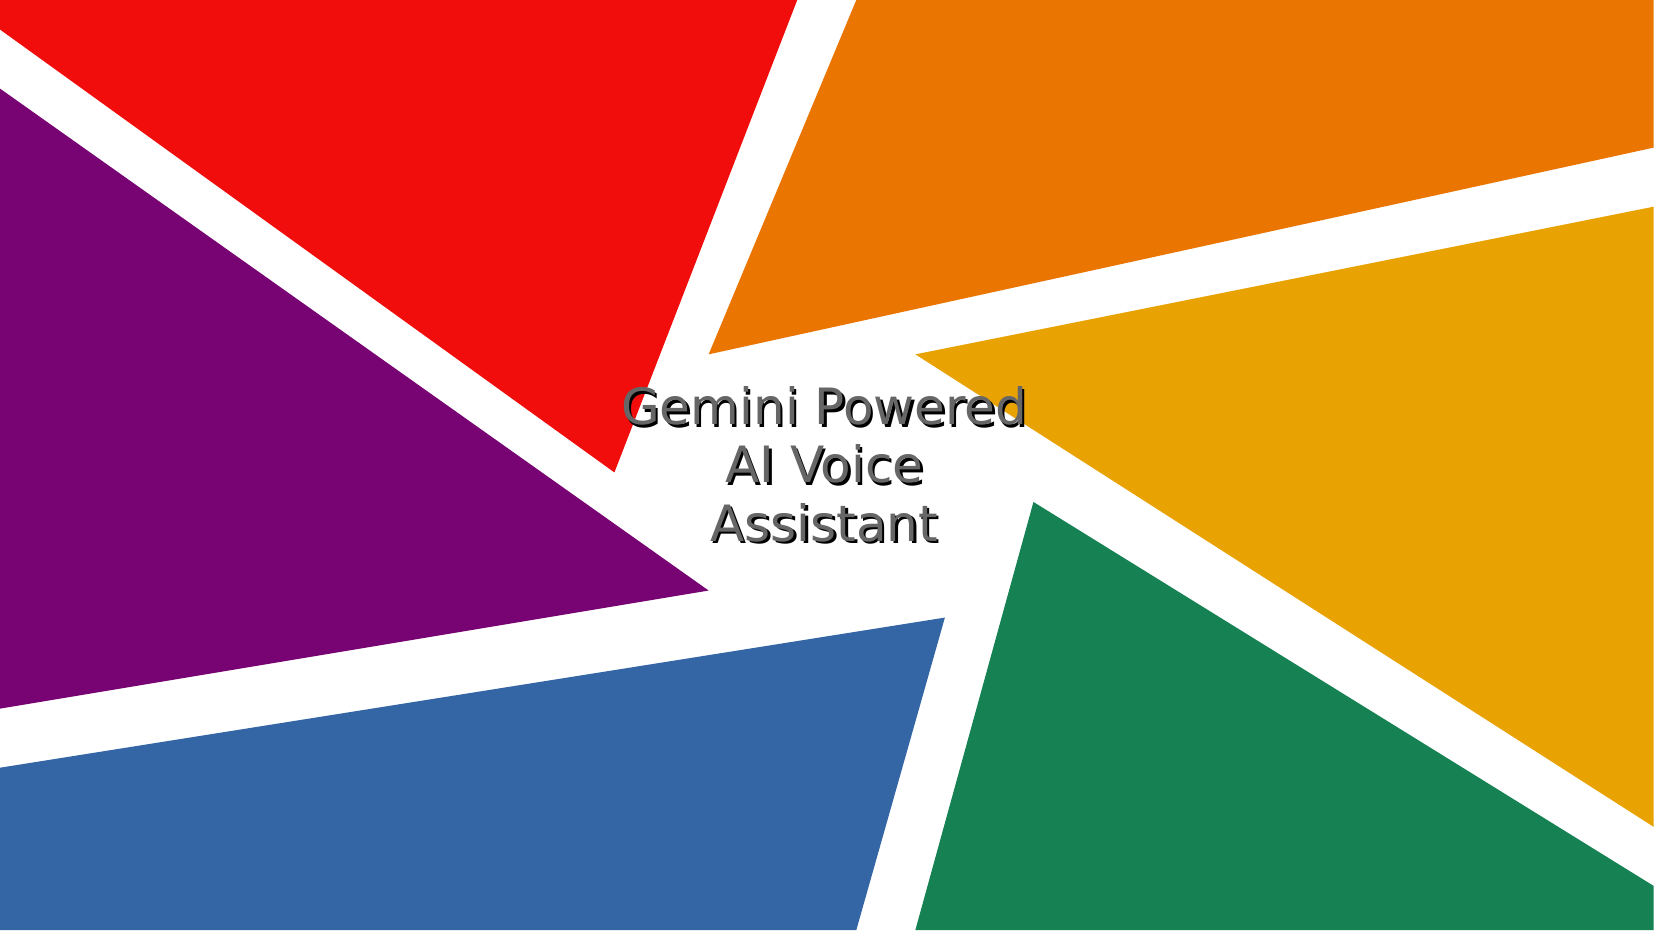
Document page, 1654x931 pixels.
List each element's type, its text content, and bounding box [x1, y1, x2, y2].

subtitle Gemini Powered AI Voice Assistant [614, 313, 1035, 618]
